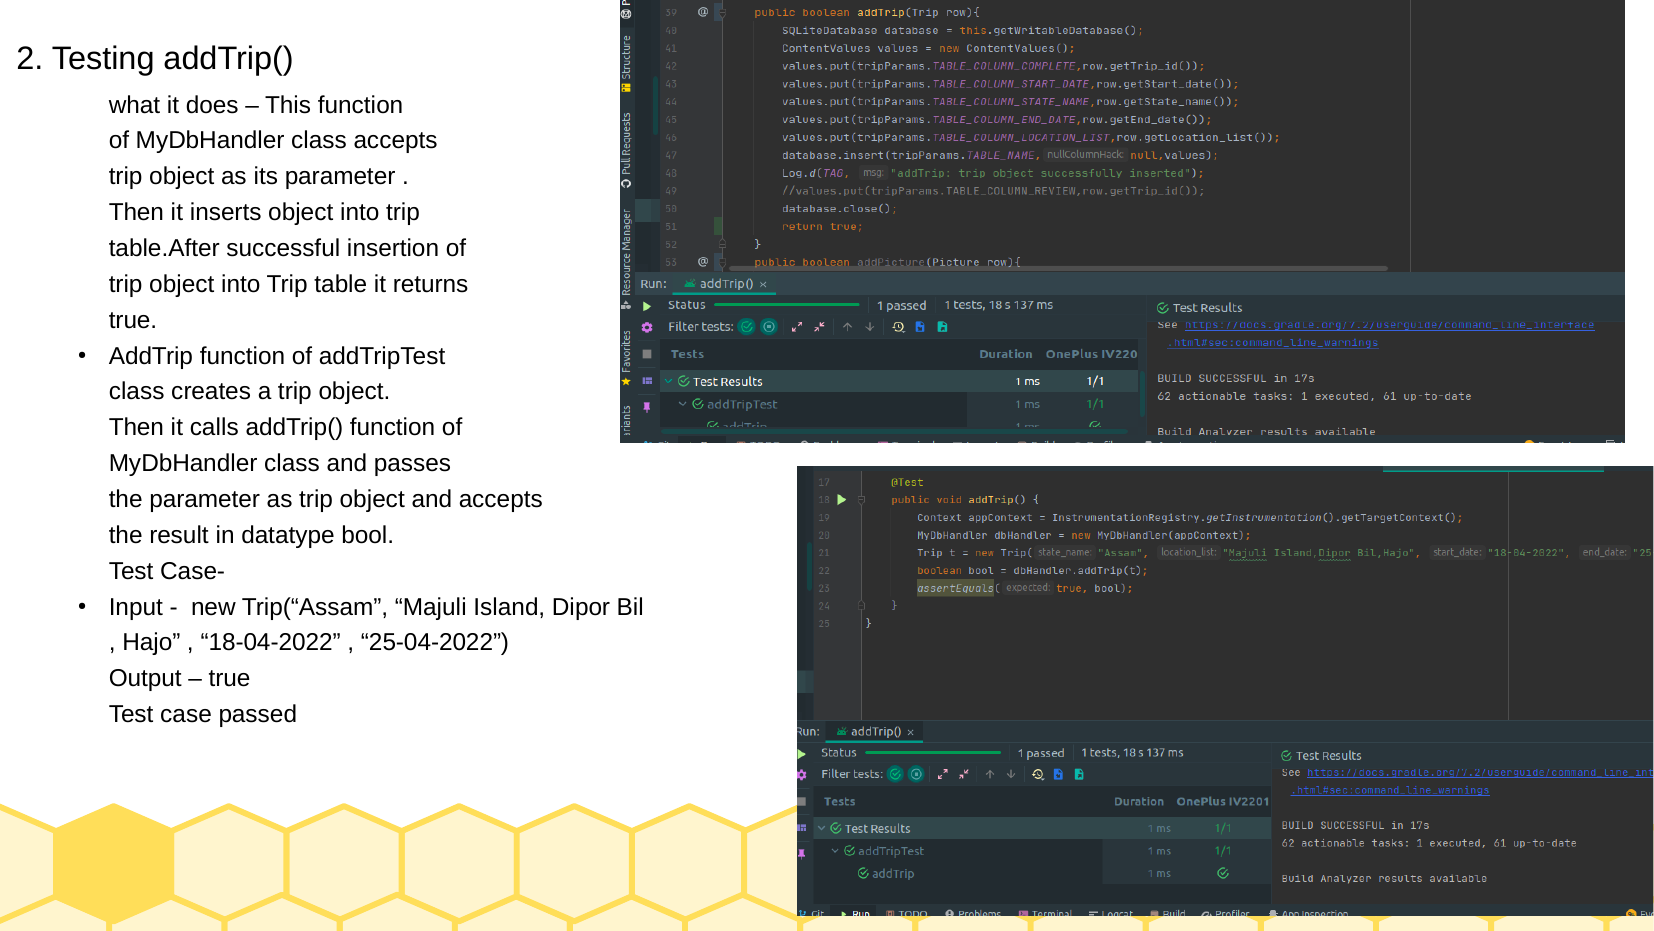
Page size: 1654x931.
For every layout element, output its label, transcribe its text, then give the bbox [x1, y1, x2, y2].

list 2. Testing addTrip() what it does – This function of MyDbHandler class accepts trip object as its parameter . Then it inserts object into trip table.After successful insertion of trip object into Trip table it returns true. AddTrip function of addTripTest class creates a trip object. Then it calls addTrip() function of MyDbHandler class and passes the parameter as trip object and accepts the result in datatype bool. Test Case- Input - new Trip(“Assam”, “Majuli Island, Dipor Bil , Hajo” , “18-04-2022” , “25-04-2022”) Output – true Test case passed [0, 40, 1483, 739]
picture [797, 466, 1654, 916]
picture [620, 0, 1625, 443]
